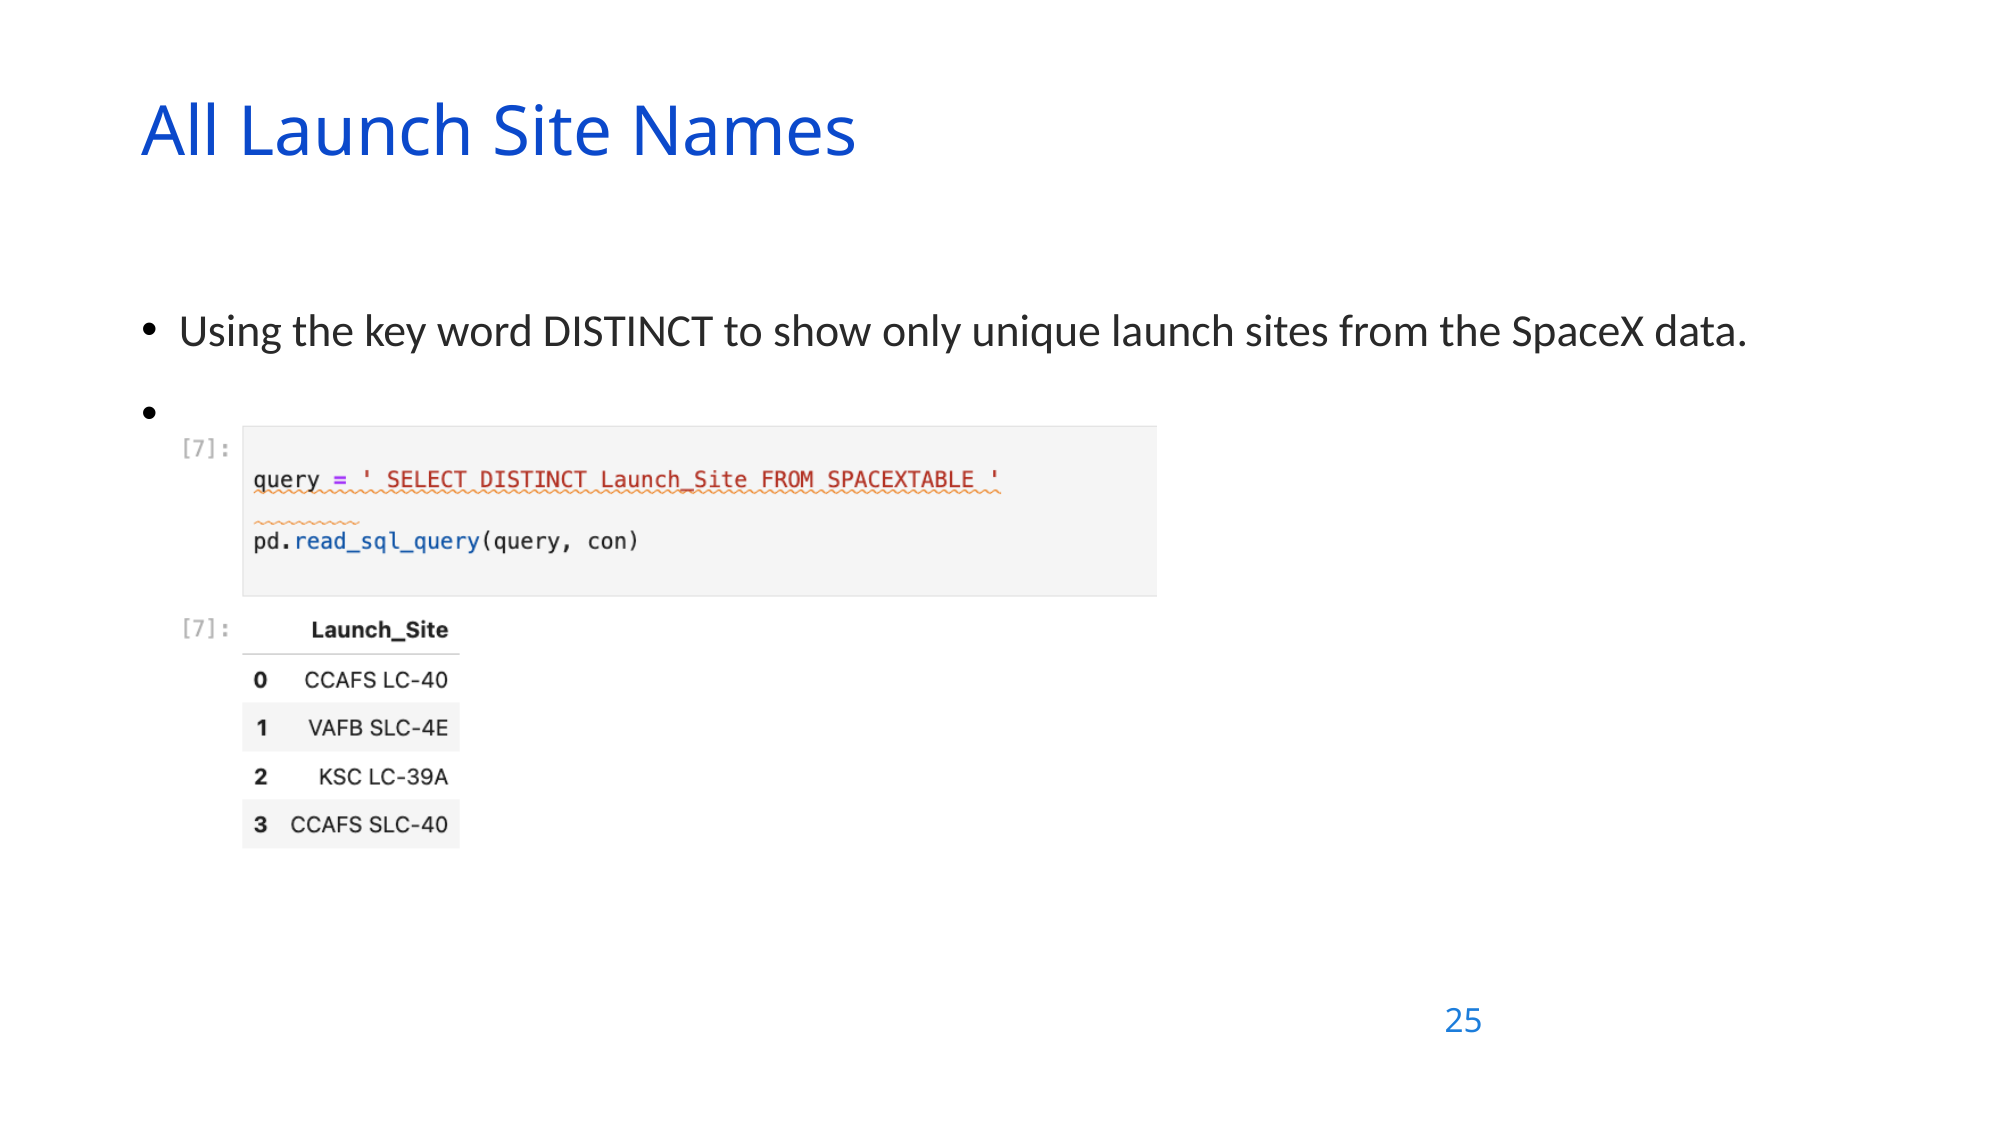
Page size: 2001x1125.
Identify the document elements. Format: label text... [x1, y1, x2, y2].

list Using the key word DISTINCT to show only unique launch sites from the SpaceX data. [126, 299, 1941, 1022]
slide_number 25 [1429, 1022, 1880, 1055]
picture [156, 403, 1157, 870]
text_box All Launch Site Names [126, 88, 1852, 179]
